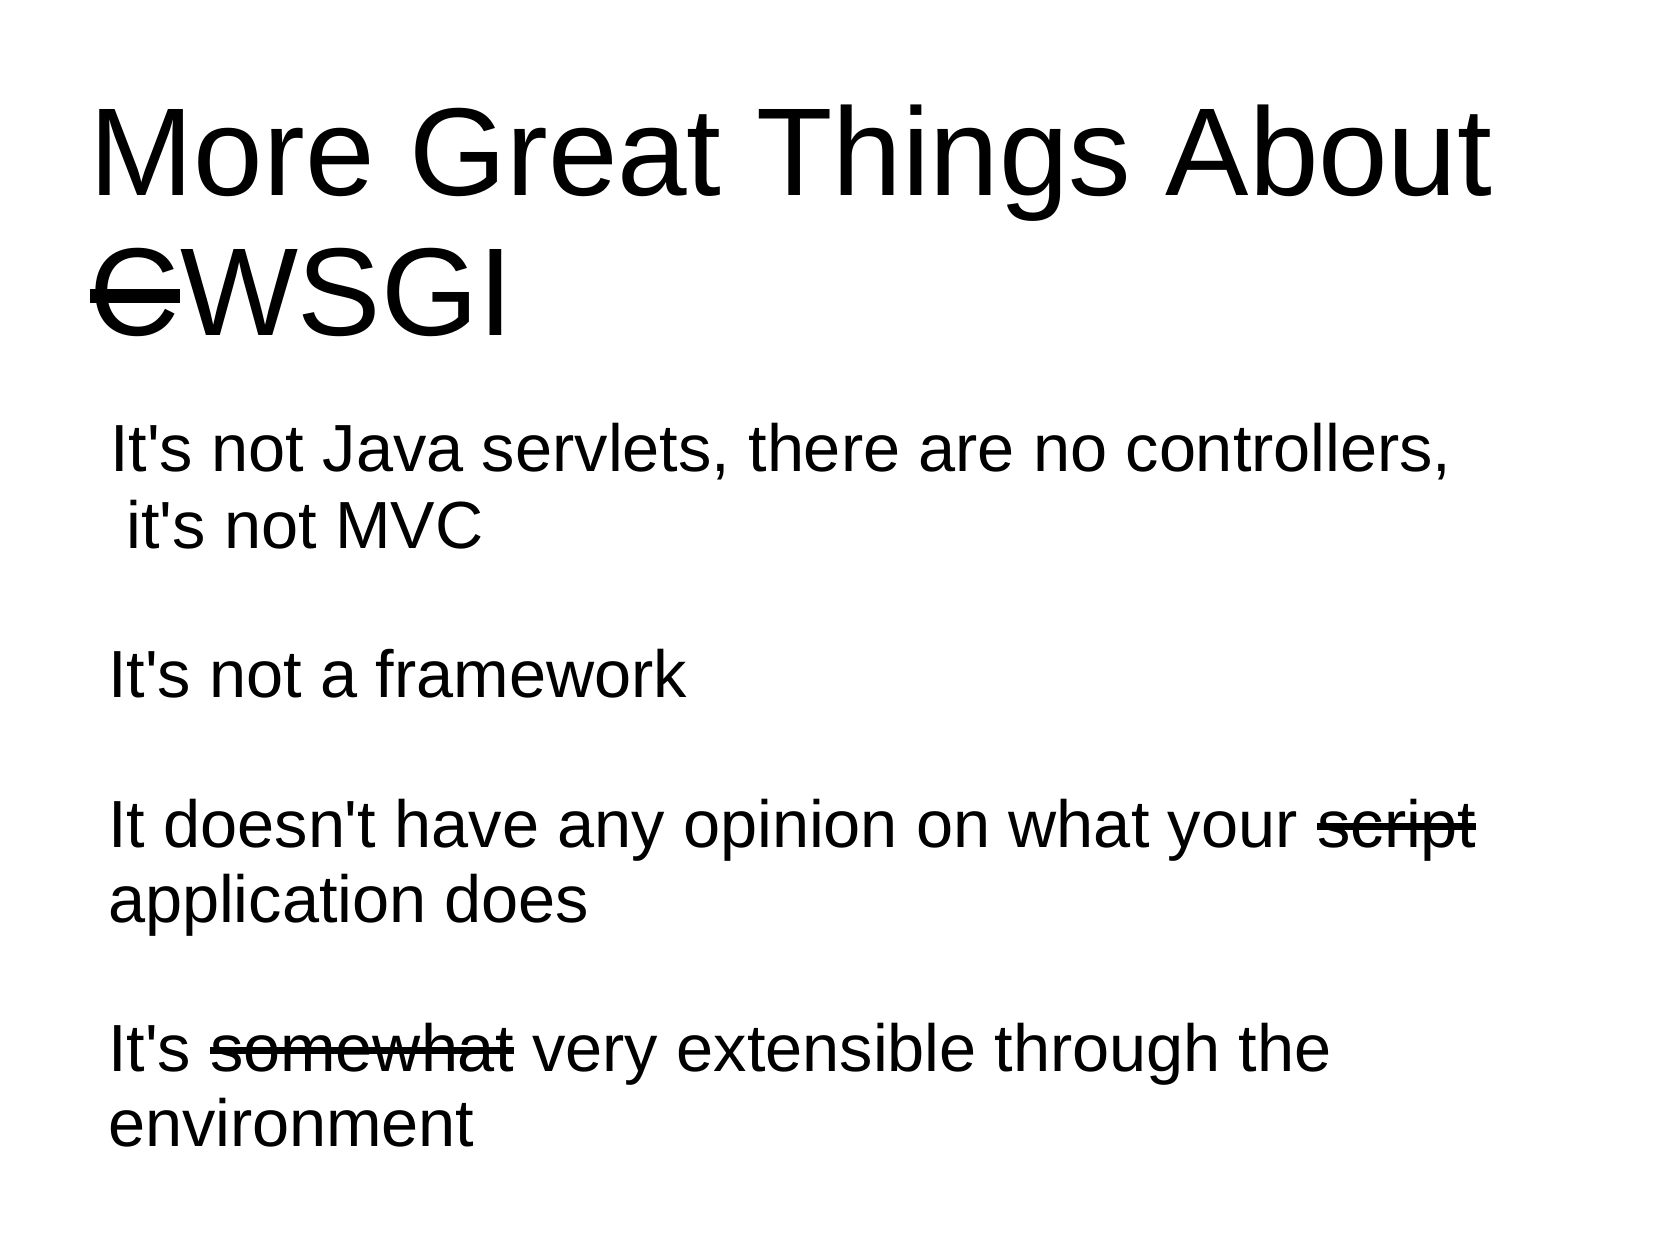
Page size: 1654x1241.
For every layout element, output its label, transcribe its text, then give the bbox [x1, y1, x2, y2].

text_box More Great Things About CWSGI It's not Java servlets, there are no controllers, it's not MVC It's not a framework It doesn't have any opinion on what your script application does It's somewhat very extensible through the environment [75, 75, 1576, 1241]
